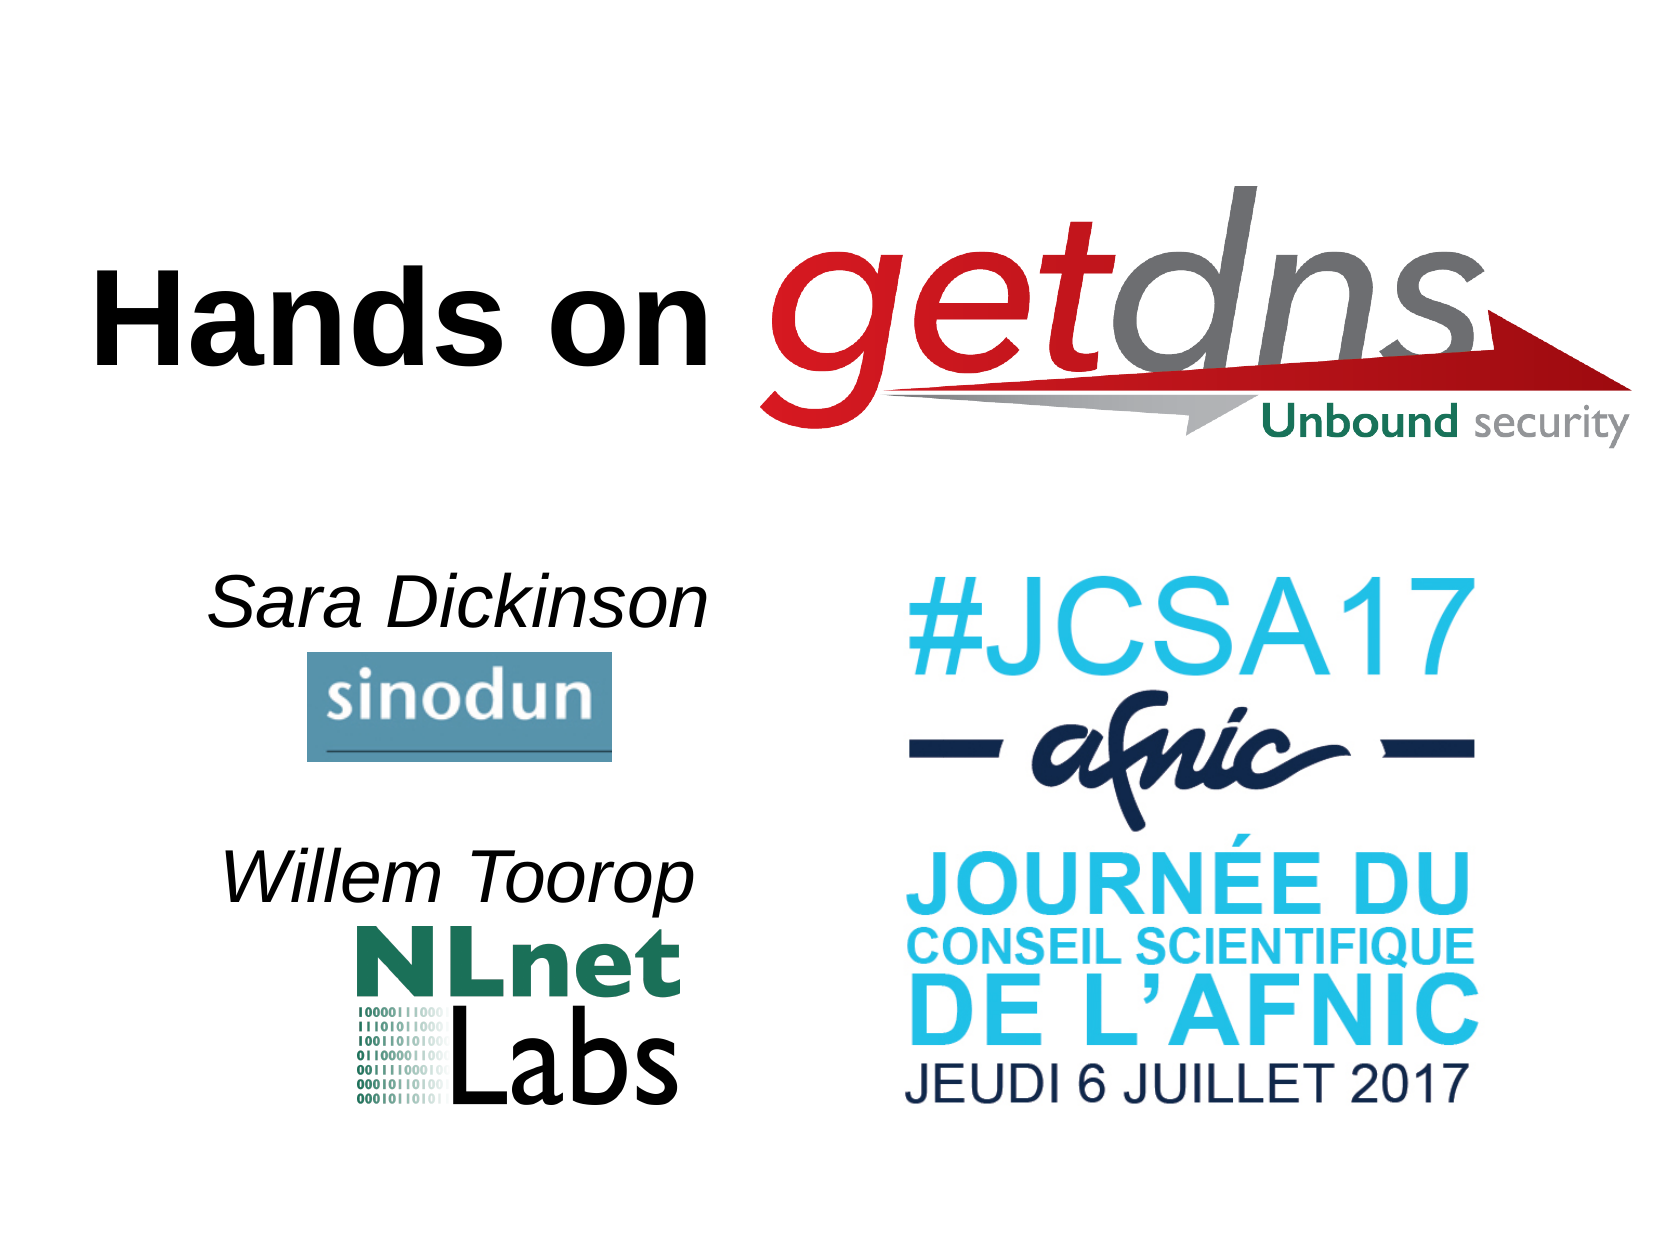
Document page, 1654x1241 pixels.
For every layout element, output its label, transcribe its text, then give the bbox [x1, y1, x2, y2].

picture [878, 551, 1508, 1135]
picture [744, 172, 1648, 462]
picture [357, 928, 680, 1105]
title Hands on [88, 214, 744, 422]
text_box Willem Toorop [177, 824, 740, 928]
picture [307, 652, 612, 762]
text_box Sara Dickinson [177, 550, 740, 654]
